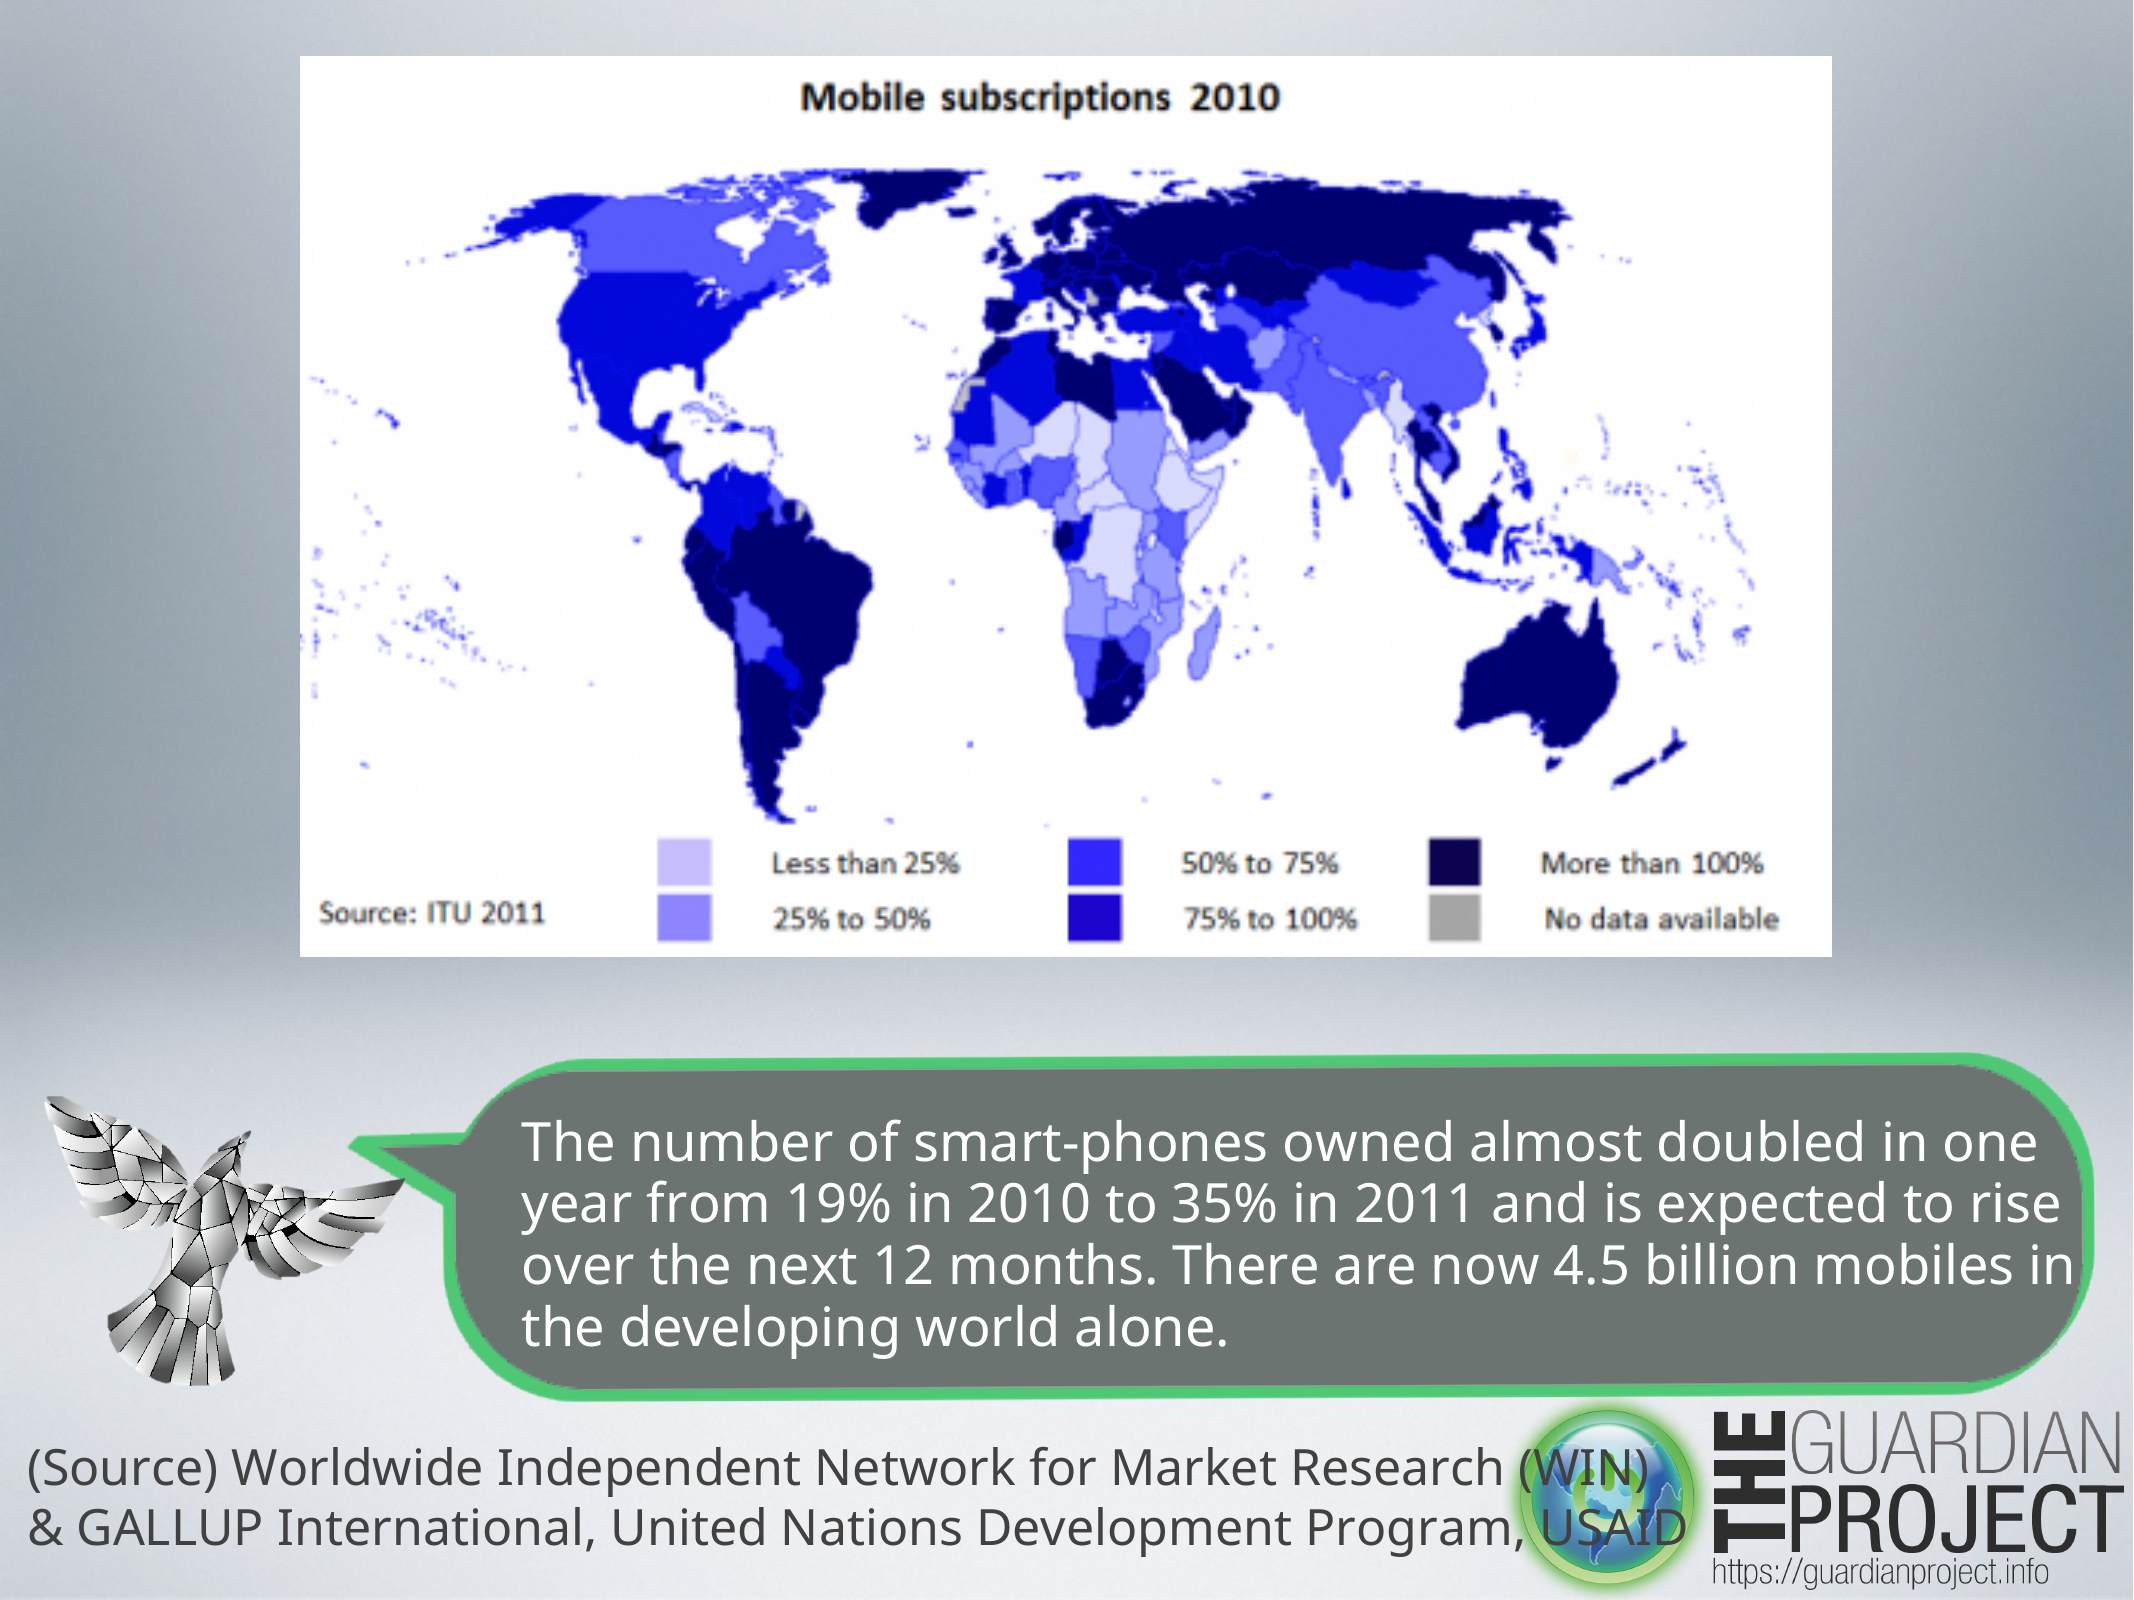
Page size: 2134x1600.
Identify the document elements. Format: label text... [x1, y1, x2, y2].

picture [0, 0, 2134, 1600]
text_box The number of smart-phones owned almost doubled in one year from 19% in 2010 to 35% in 2011 and is expected to rise over the next 12 months. There are now 4.5 billion mobiles in the developing world alone. [521, 1114, 2097, 1356]
text_box (Source) Worldwide Independent Network for Market Research (WIN) & GALLUP International, United Nations Development Program, USAID [27, 1431, 2134, 1561]
